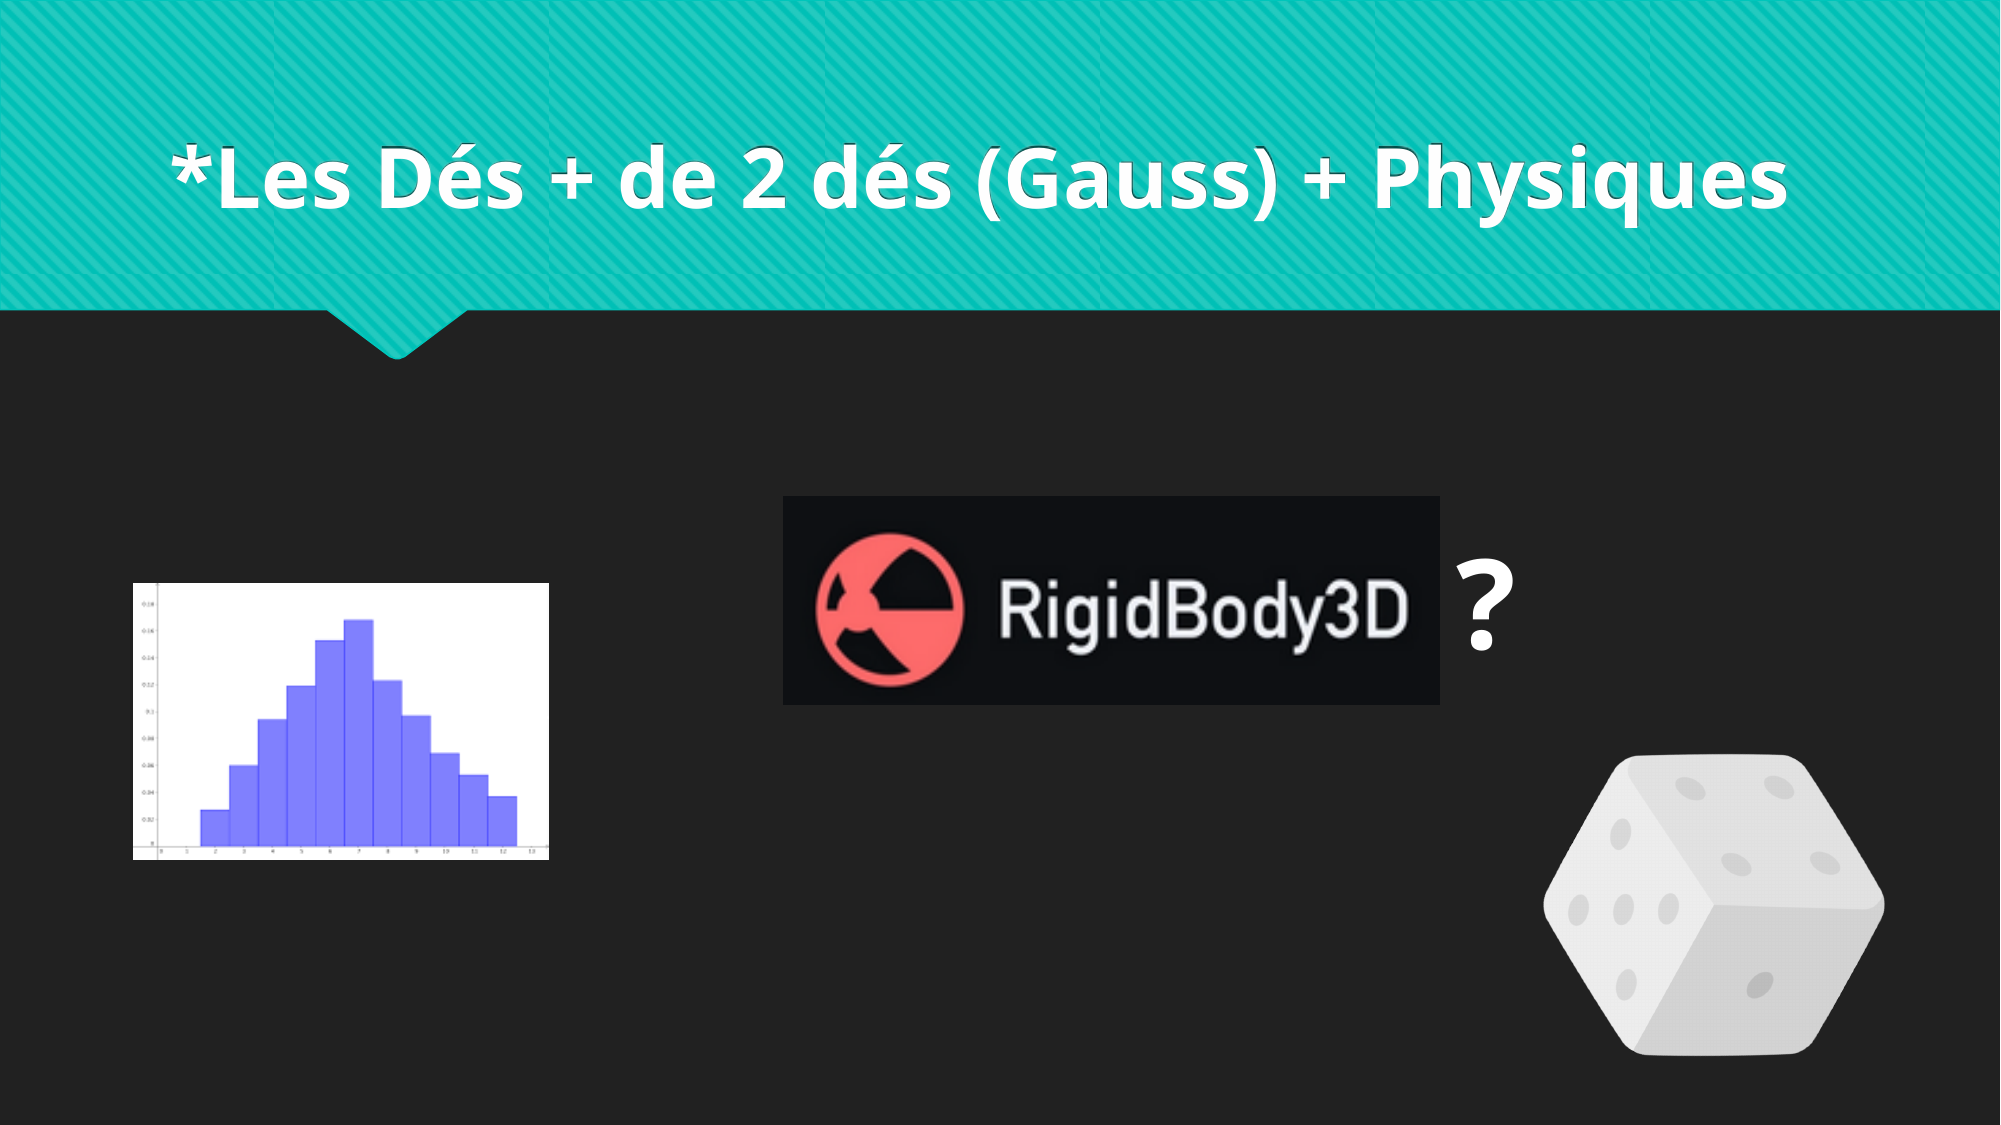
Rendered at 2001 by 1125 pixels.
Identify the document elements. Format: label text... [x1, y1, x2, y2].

picture [783, 496, 1440, 705]
title *Les Dés + de 2 dés (Gauss) + Physiques [132, 73, 1868, 233]
picture [133, 583, 549, 861]
text_box ? [1441, 516, 1554, 684]
picture [1498, 684, 1929, 1125]
